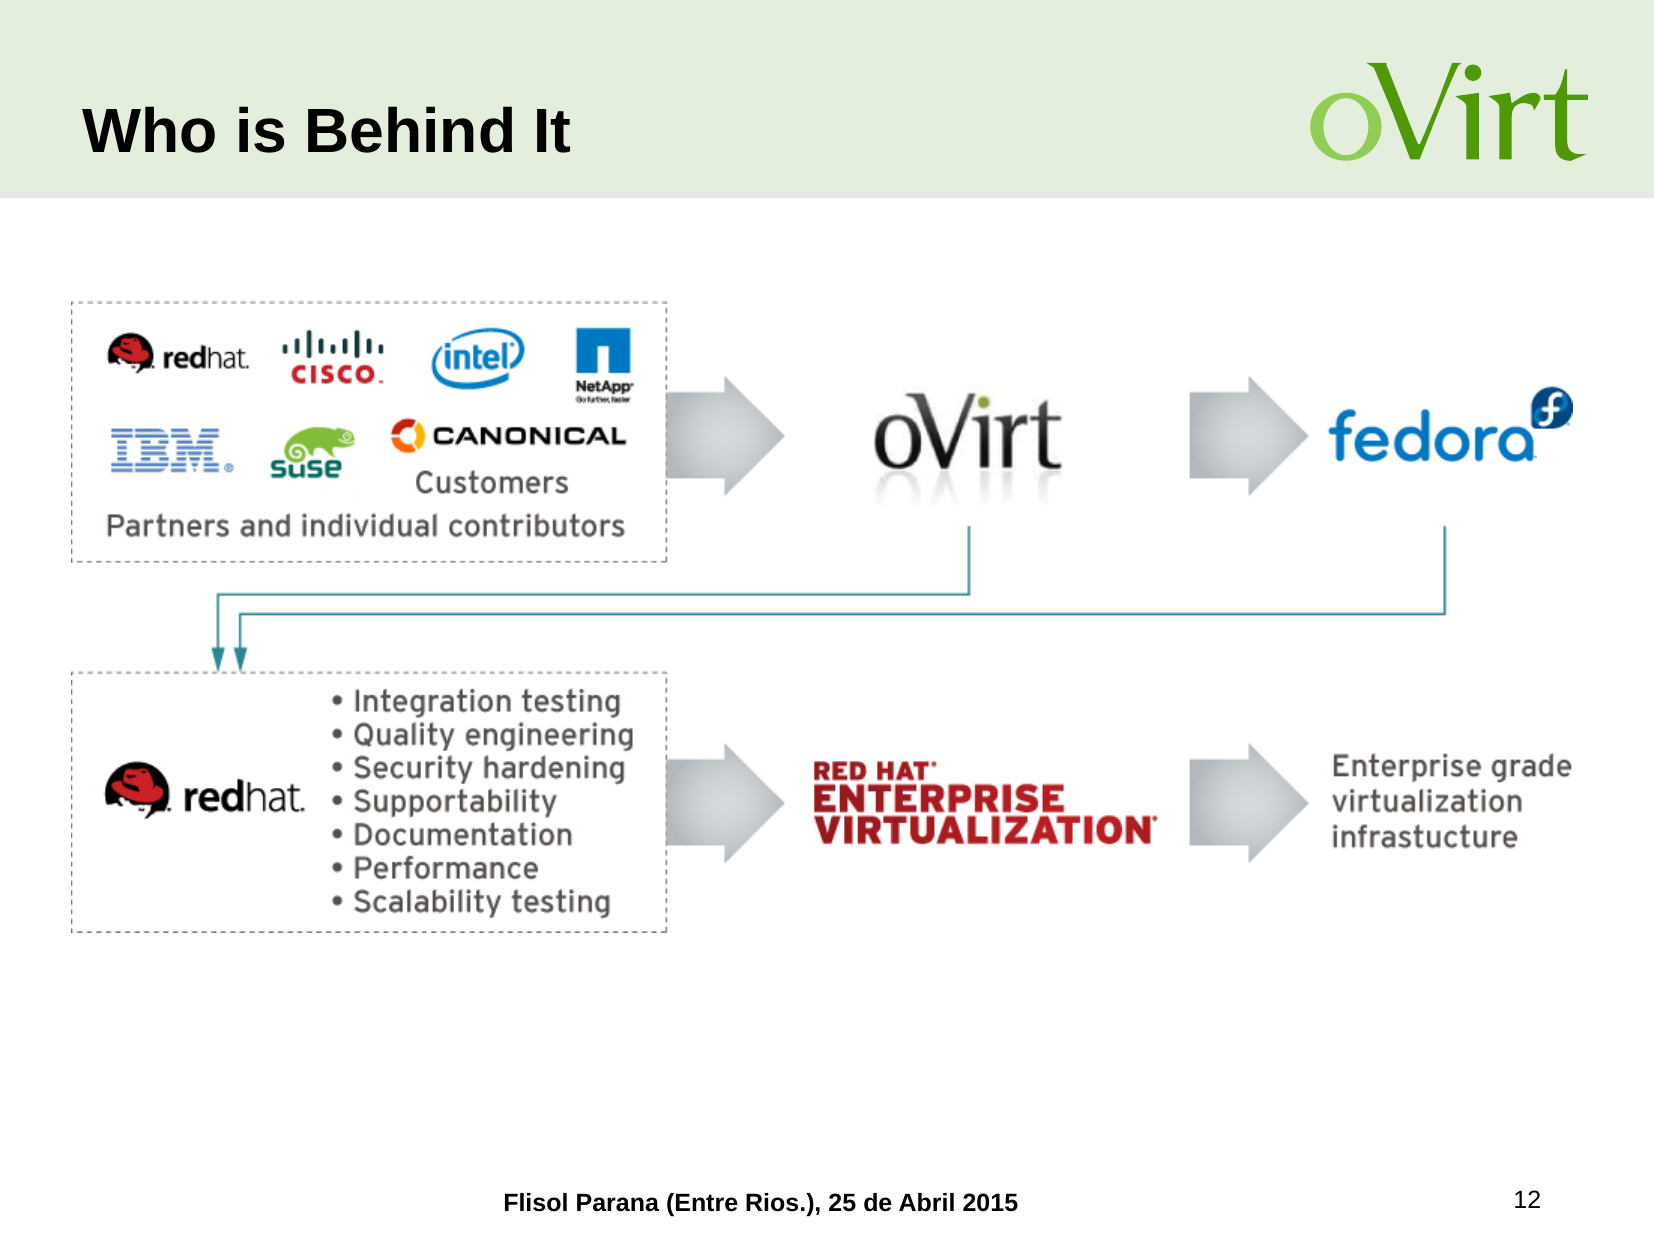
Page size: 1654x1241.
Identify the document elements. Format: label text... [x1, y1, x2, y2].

picture [71, 298, 1573, 933]
title Who is Behind It [82, 37, 1571, 226]
